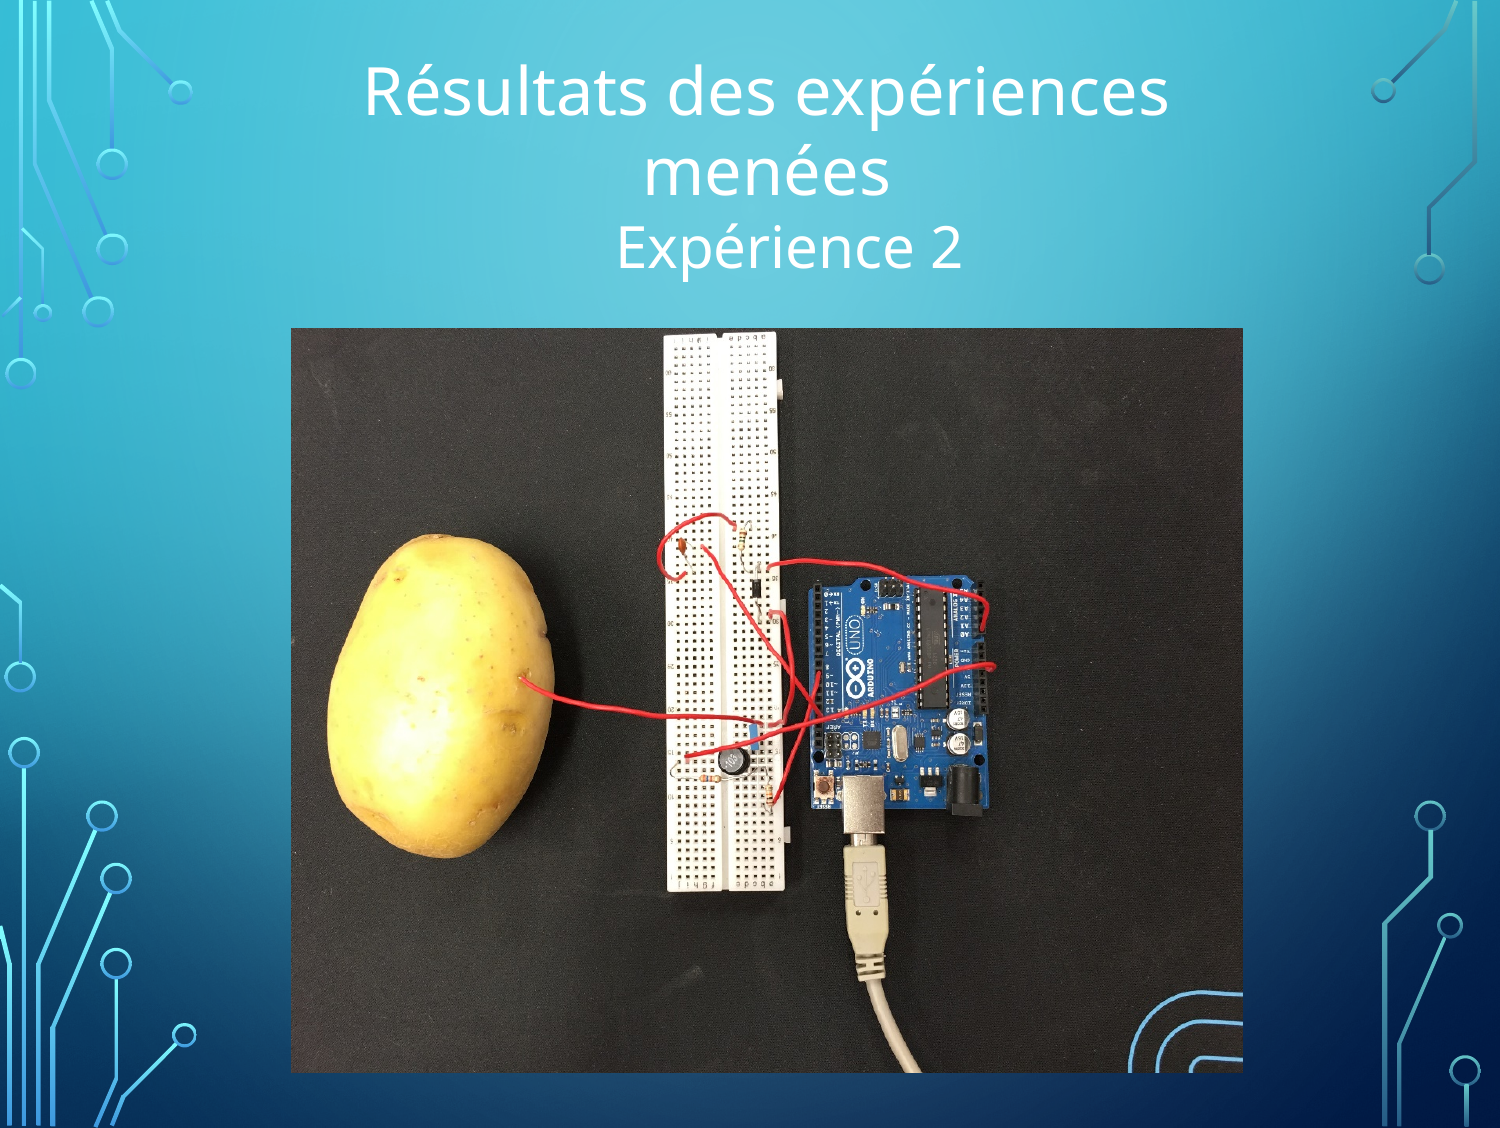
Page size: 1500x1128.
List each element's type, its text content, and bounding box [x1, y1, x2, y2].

text_box Résultats des expériences menées [286, 41, 1248, 138]
text_box Expérience 2 [599, 202, 934, 289]
picture [291, 328, 1243, 1073]
